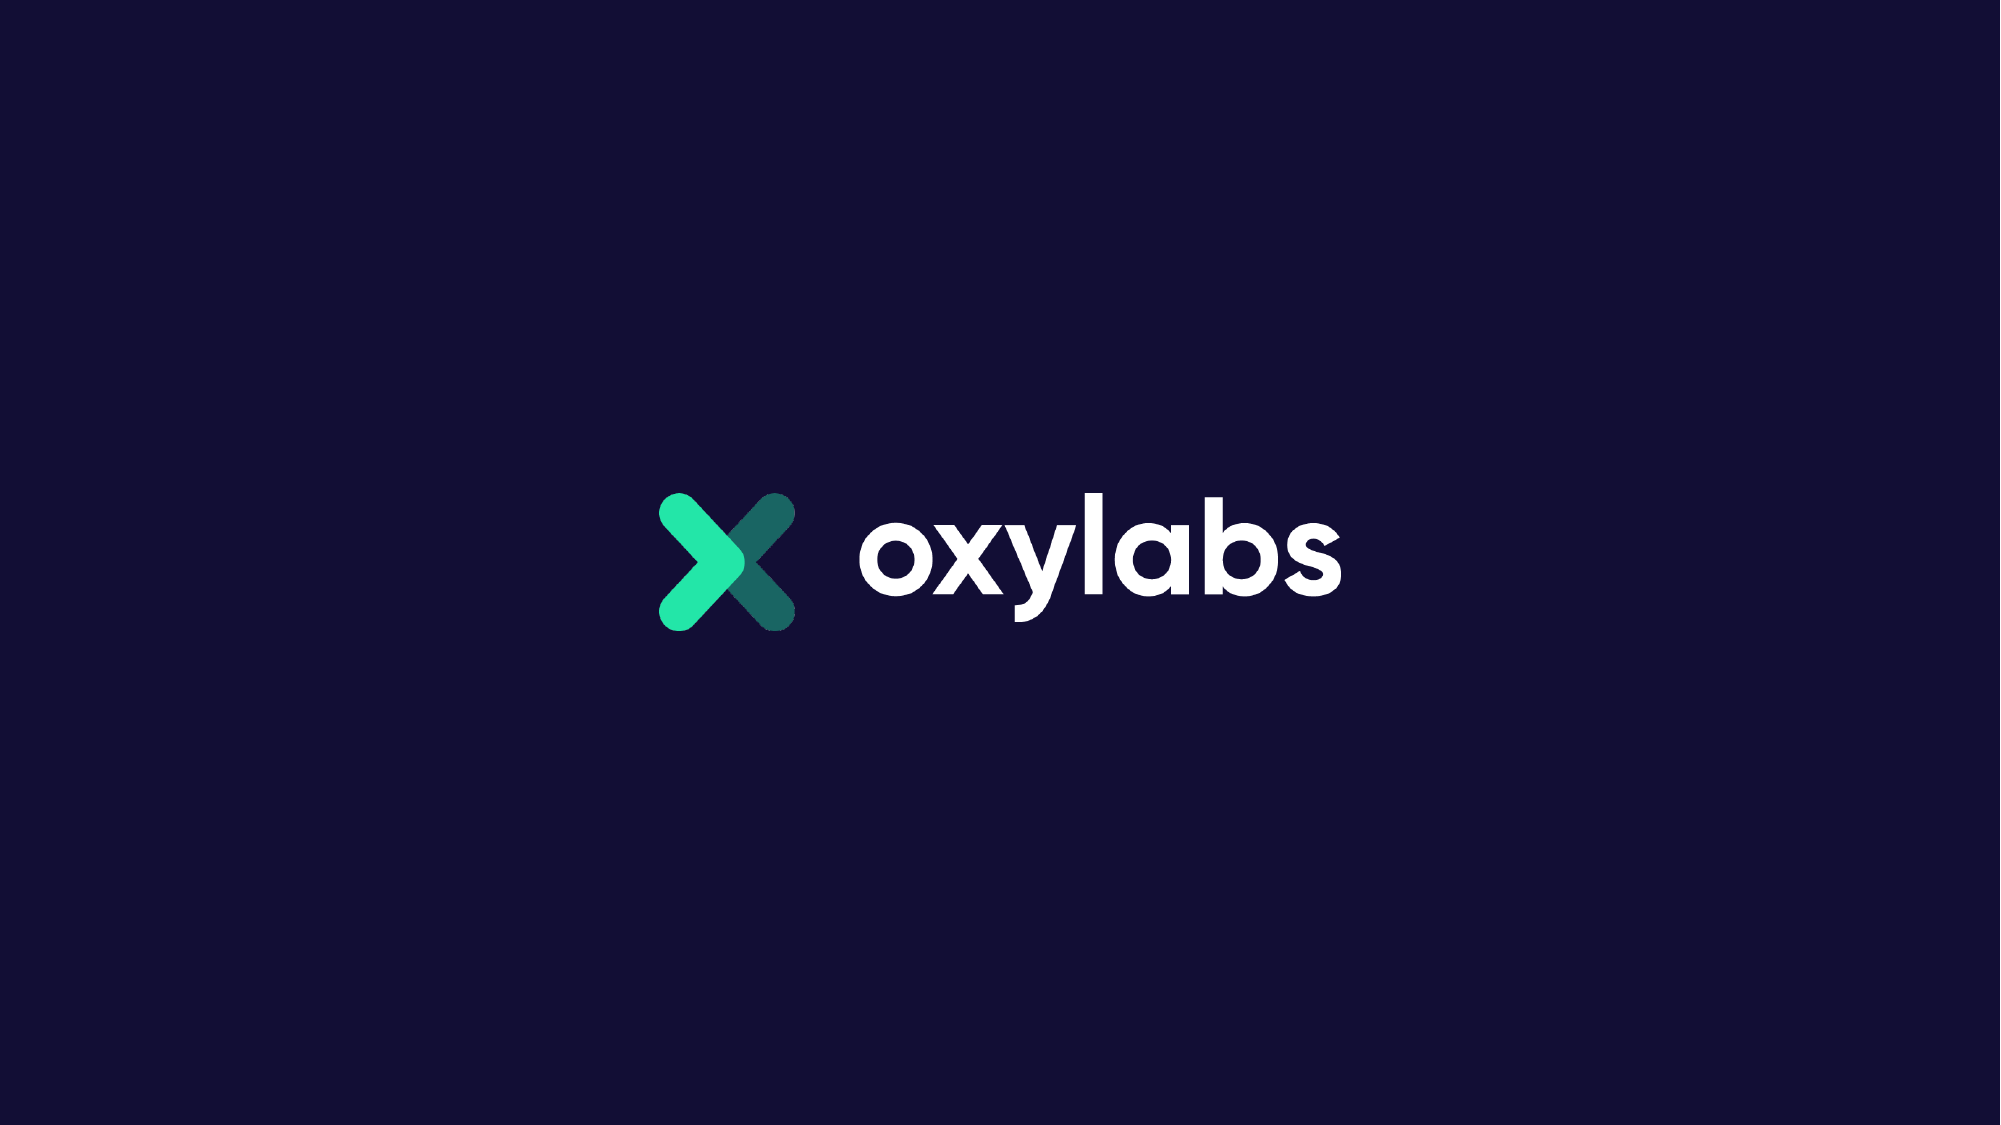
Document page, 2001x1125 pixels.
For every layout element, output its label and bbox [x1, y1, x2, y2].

picture [659, 493, 1341, 632]
